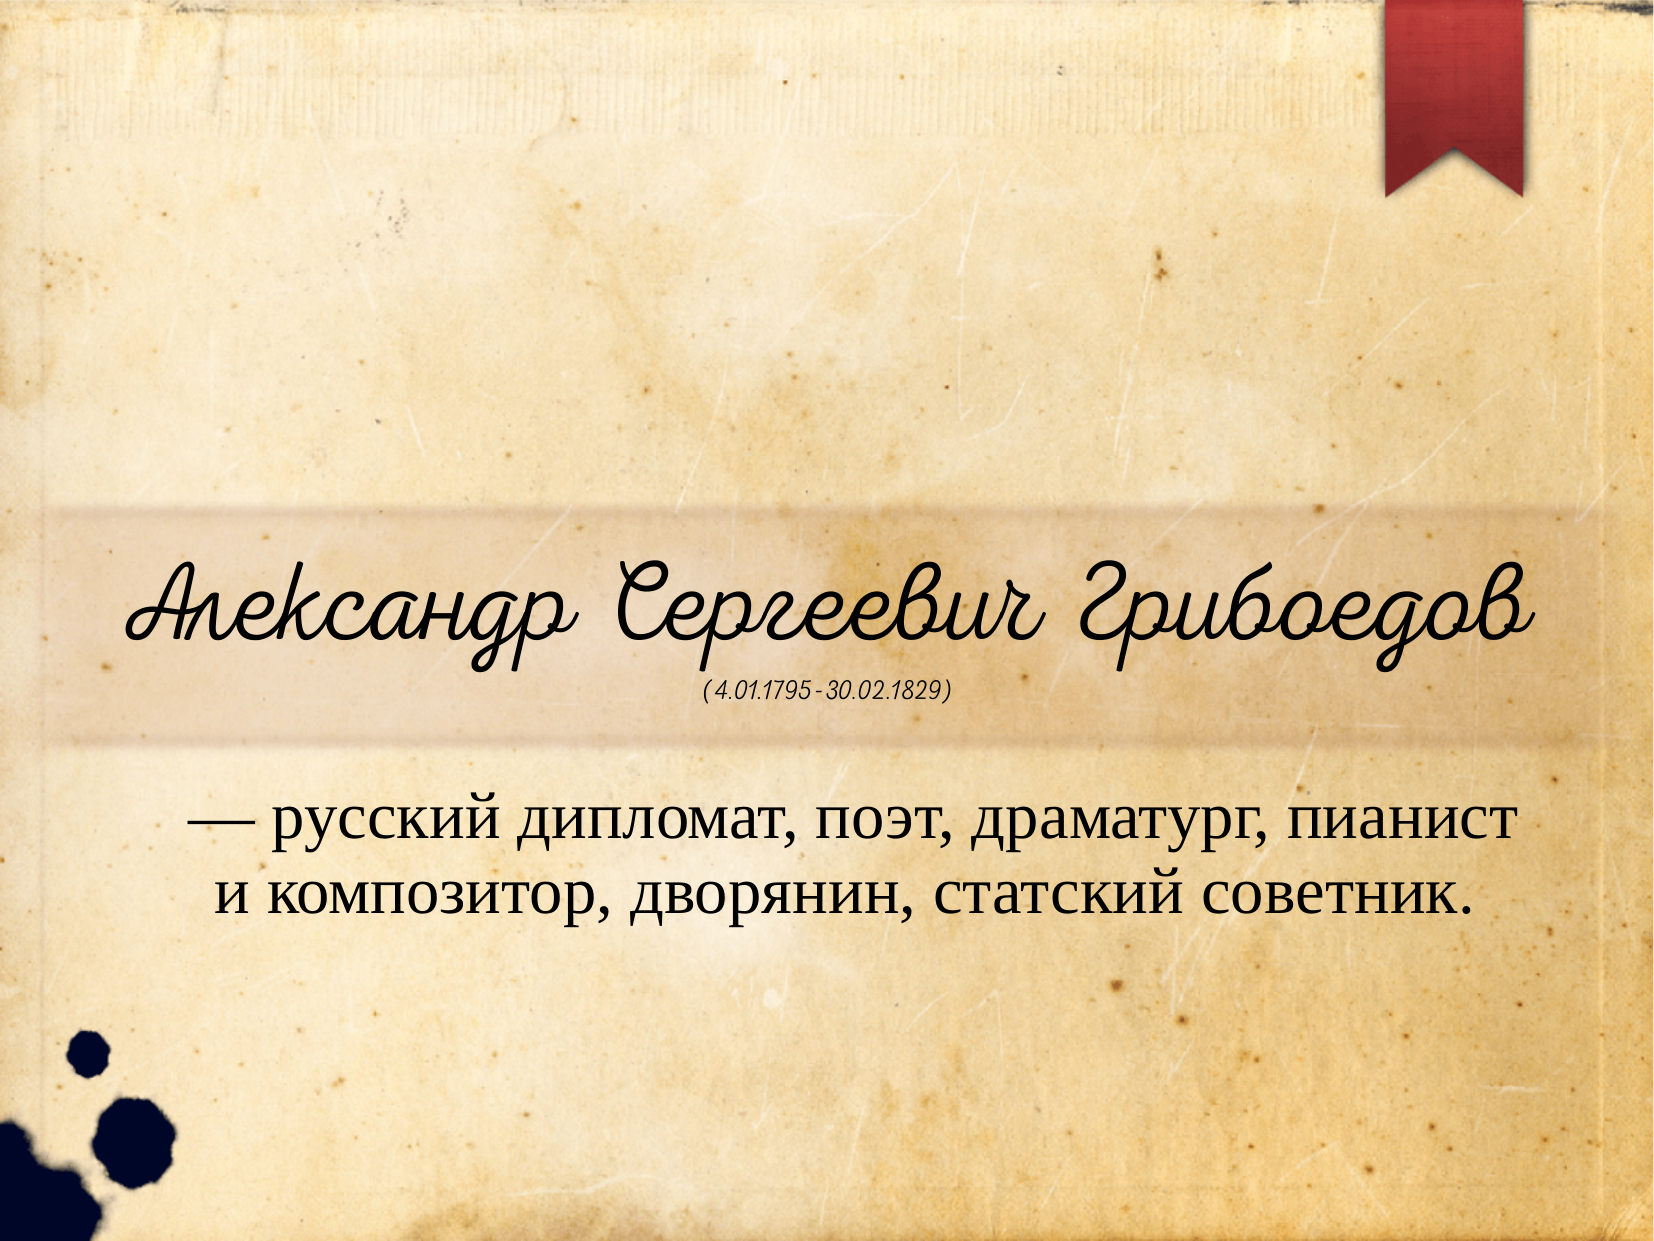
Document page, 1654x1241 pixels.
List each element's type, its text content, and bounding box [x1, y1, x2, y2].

picture [0, 0, 1654, 1241]
title Александр Сергеевич Грибоедов (4.01.1795-30.02.1829) [82, 519, 1571, 727]
list — русский дипломат, поэт, драматург, пианист и композитор, дворянин, статский советник. [82, 779, 1538, 1205]
